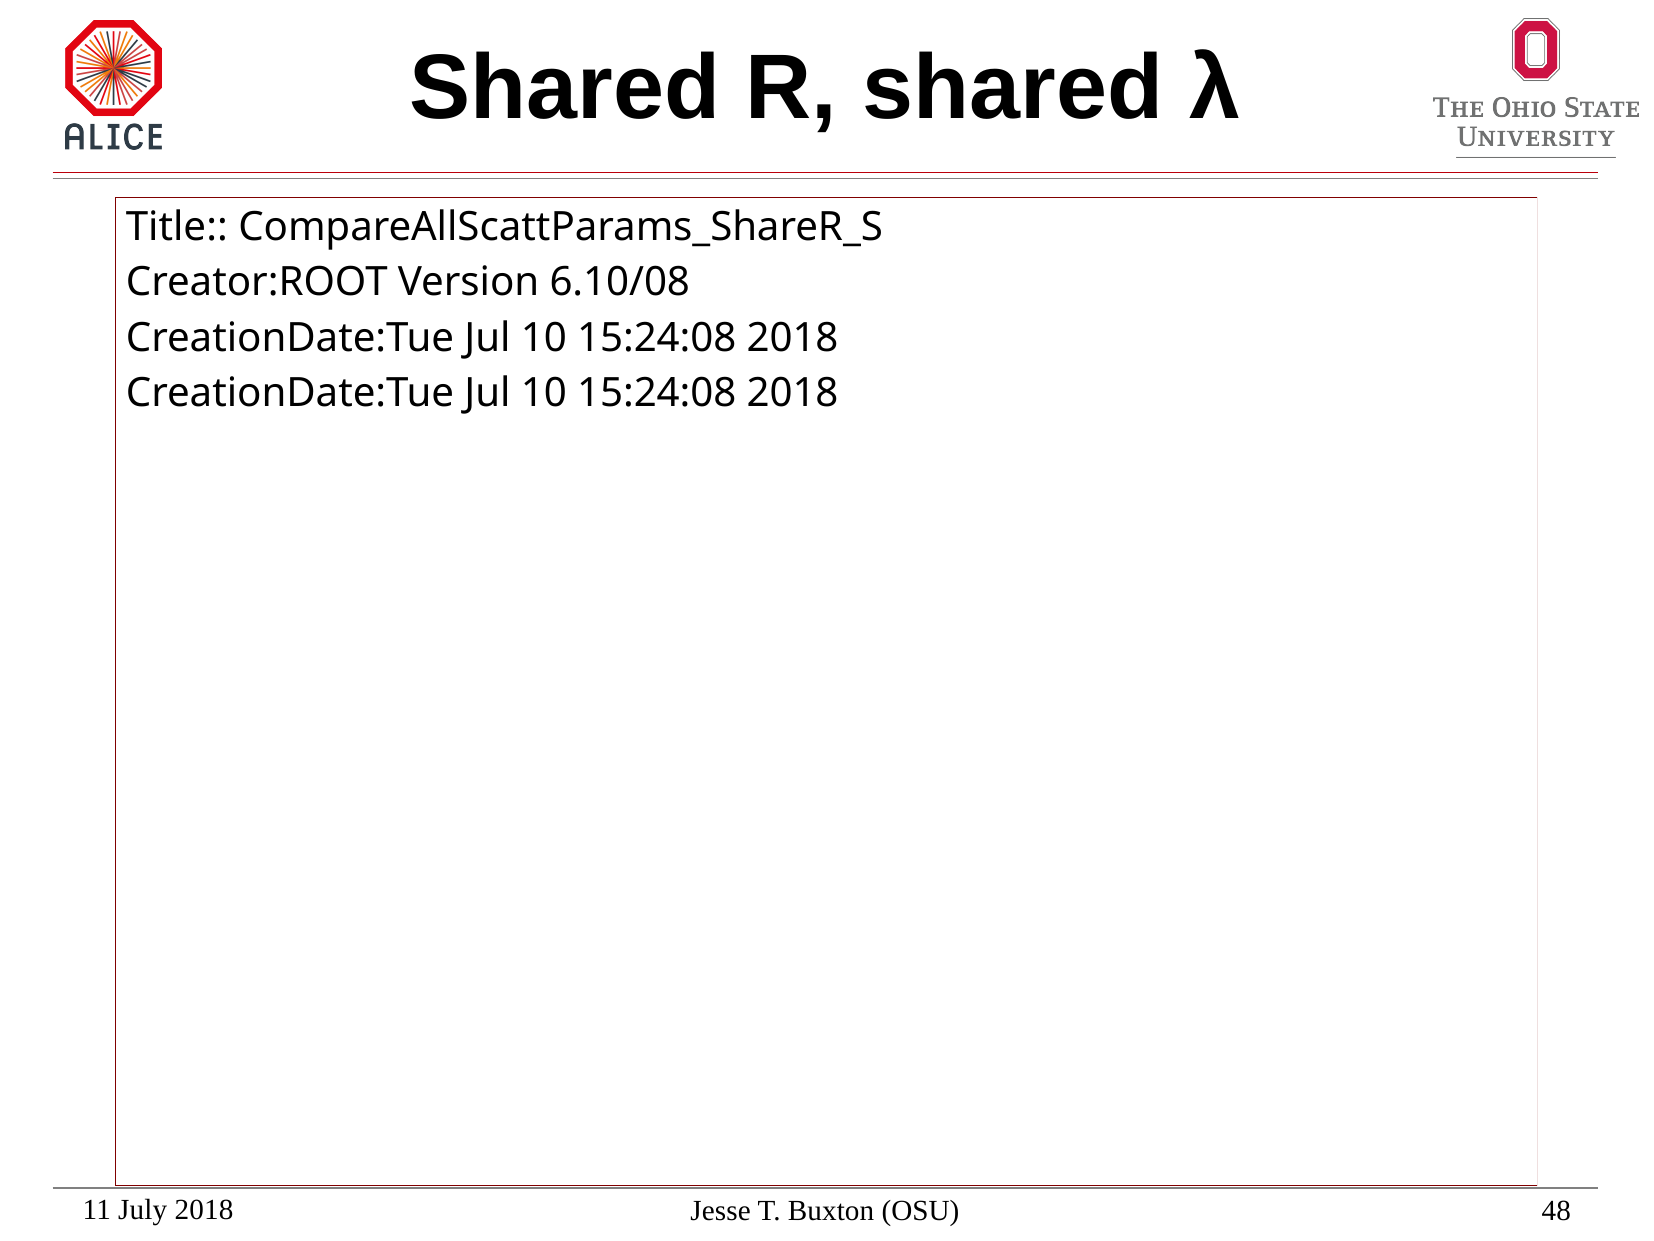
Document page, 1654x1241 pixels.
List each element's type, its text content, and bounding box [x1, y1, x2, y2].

picture [1513, 5, 1642, 171]
title Shared R, shared λ [137, 1, 1513, 172]
picture [65, 20, 137, 150]
picture [112, 195, 1538, 1186]
